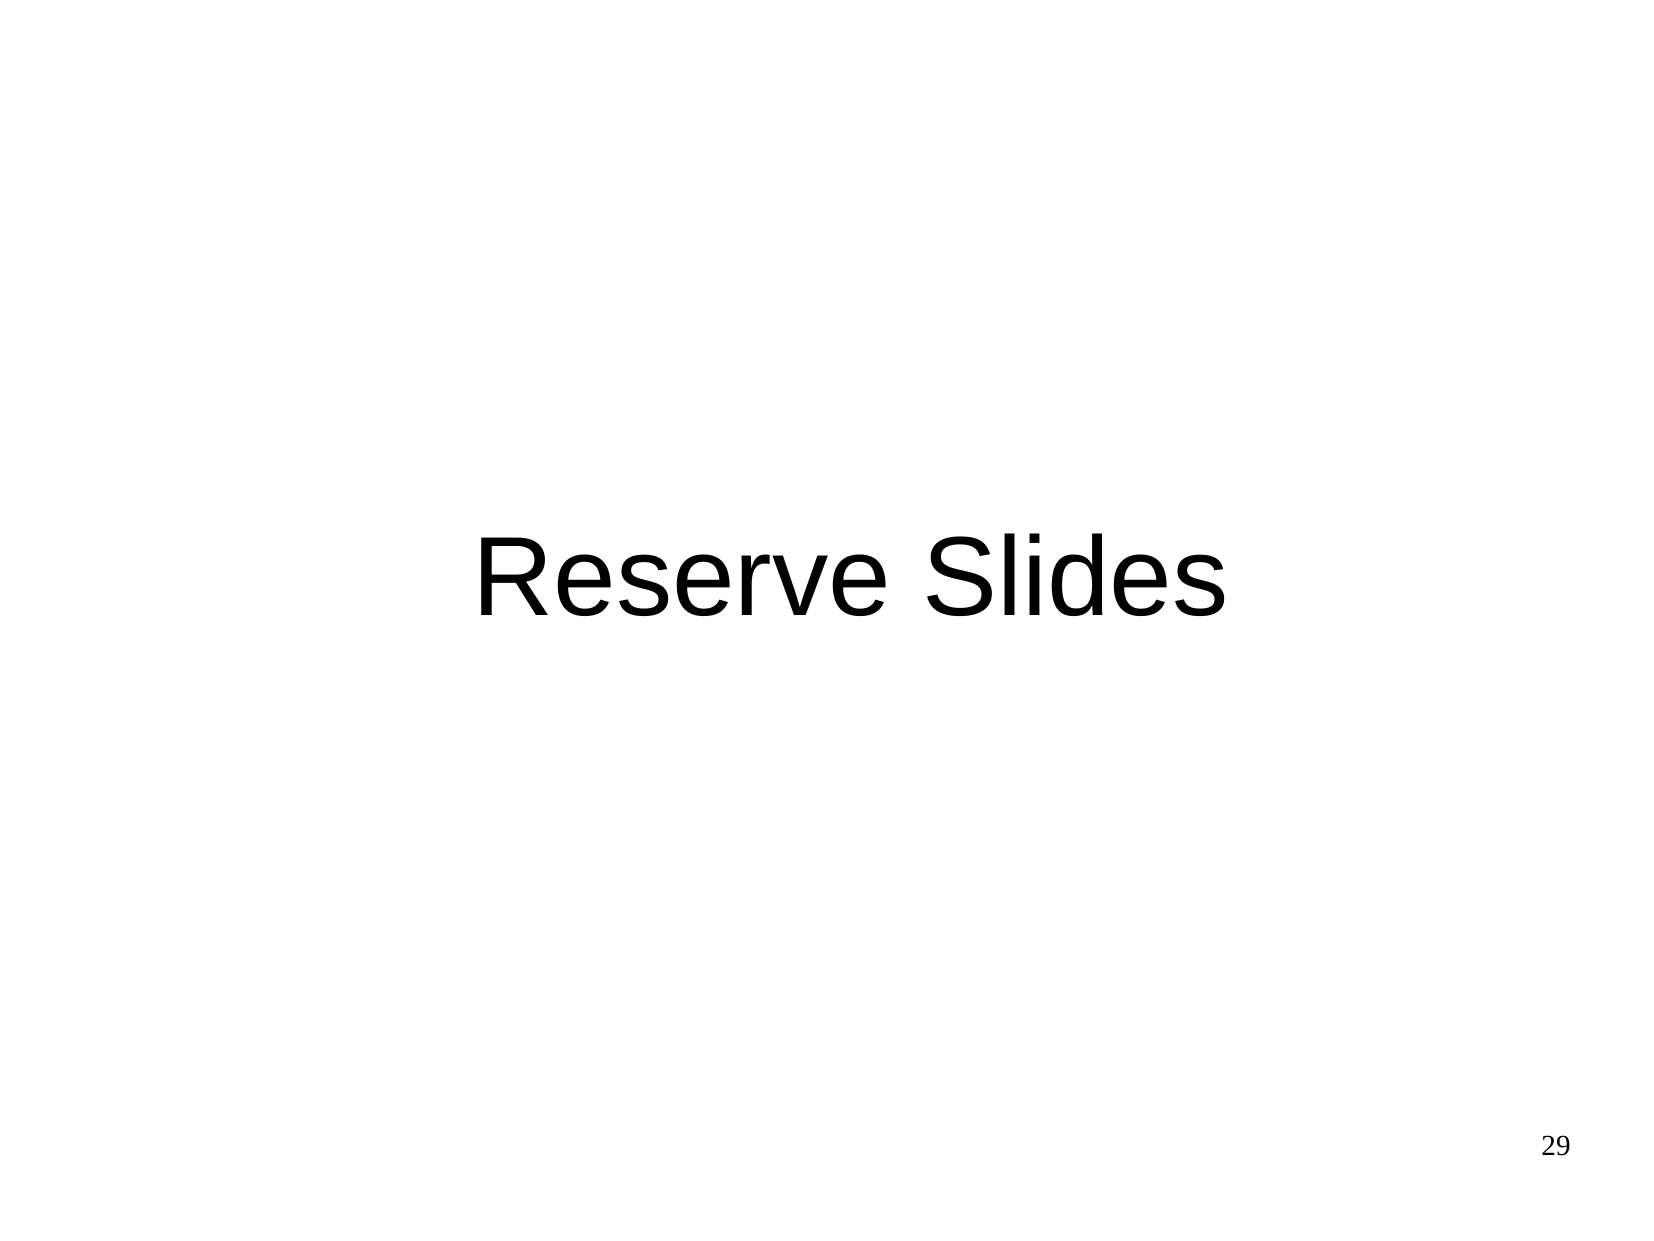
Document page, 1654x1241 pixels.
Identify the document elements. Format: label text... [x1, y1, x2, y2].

title Reserve Slides [106, 472, 1595, 680]
